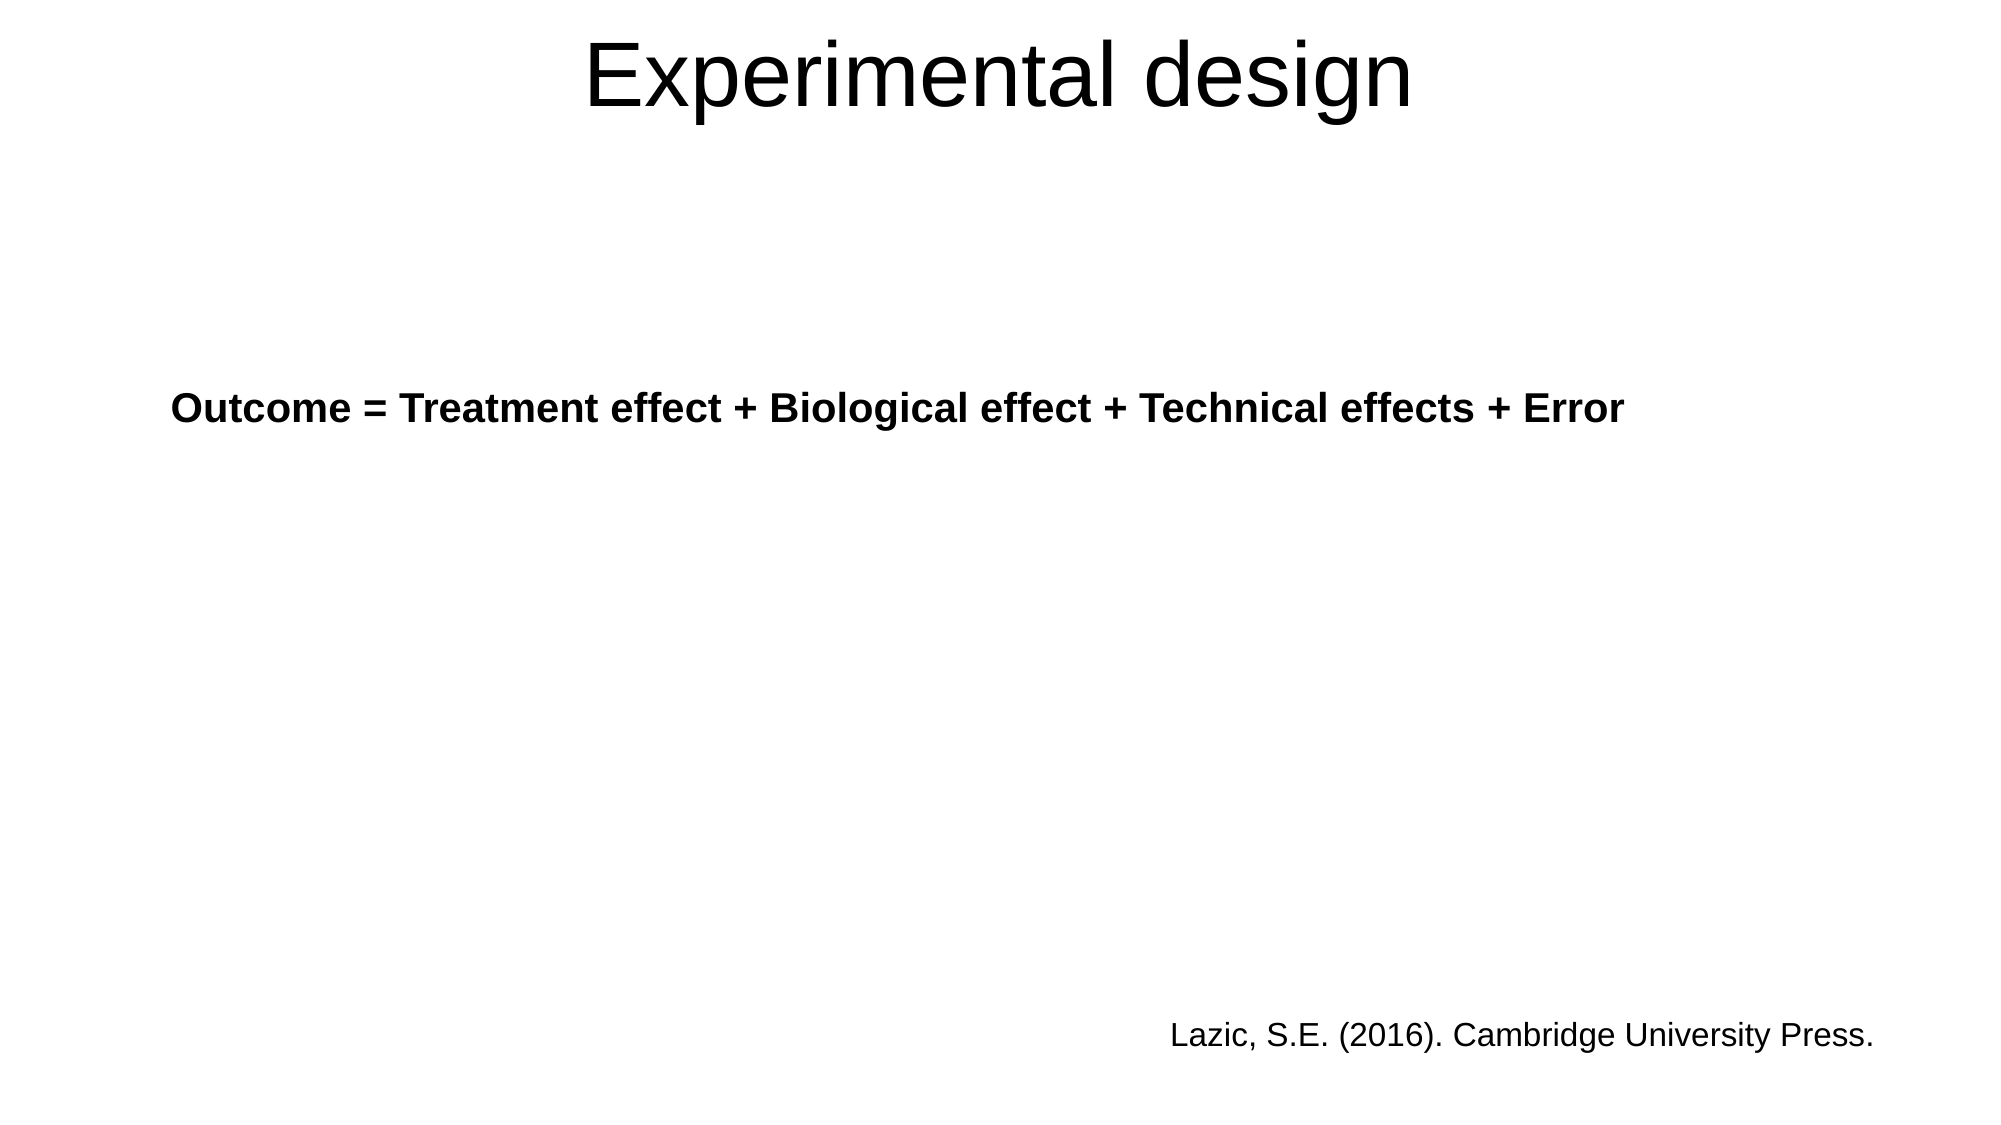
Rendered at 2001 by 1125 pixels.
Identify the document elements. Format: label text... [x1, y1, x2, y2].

list Outcome = Treatment effect + Biological effect + Technical effects + Error [99, 384, 1900, 476]
title Experimental design [99, 23, 1900, 127]
text_box Lazic, S.E. (2016). Cambridge University Press. [1155, 1008, 2000, 1120]
